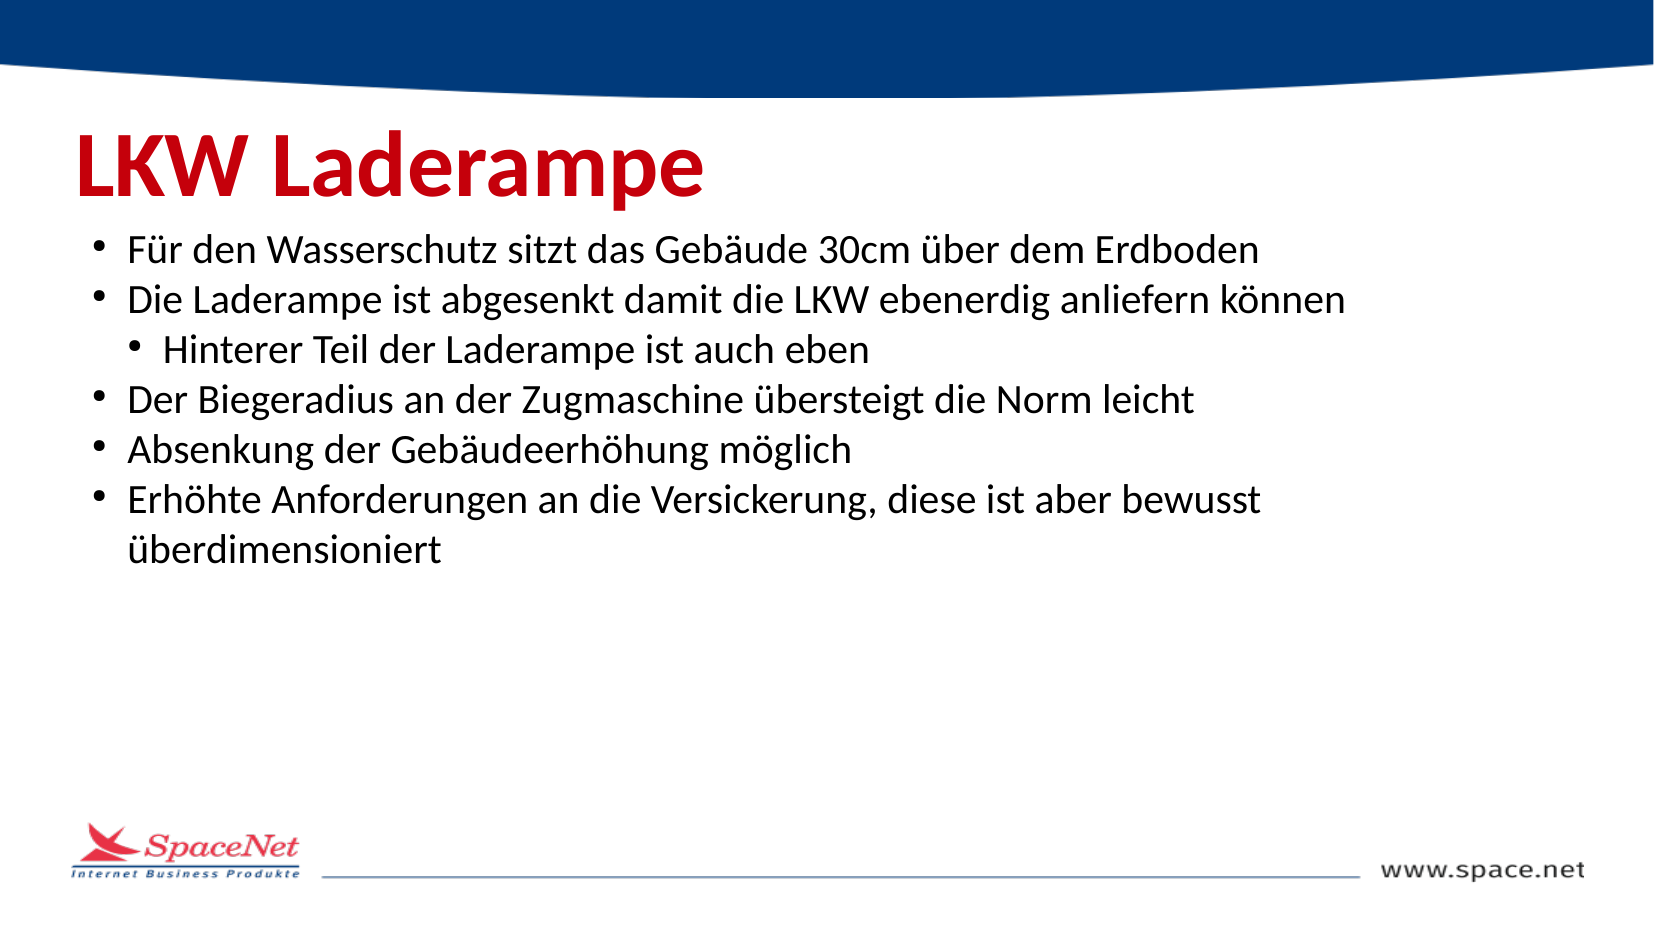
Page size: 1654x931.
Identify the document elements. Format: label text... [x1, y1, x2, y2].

text_box Für den Wasserschutz sitzt das Gebäude 30cm über dem Erdboden Die Laderampe ist abgesenkt damit die LKW ebenerdig anliefern können Hinterer Teil der Laderampe ist auch eben Der Biegeradius an der Zugmaschine übersteigt die Norm leicht Absenkung der Gebäudeerhöhung möglich Erhöhte Anforderungen an die Versickerung, diese ist aber bewusst überdimensioniert [77, 223, 1576, 580]
text_box LKW Laderampe [60, 95, 1583, 223]
